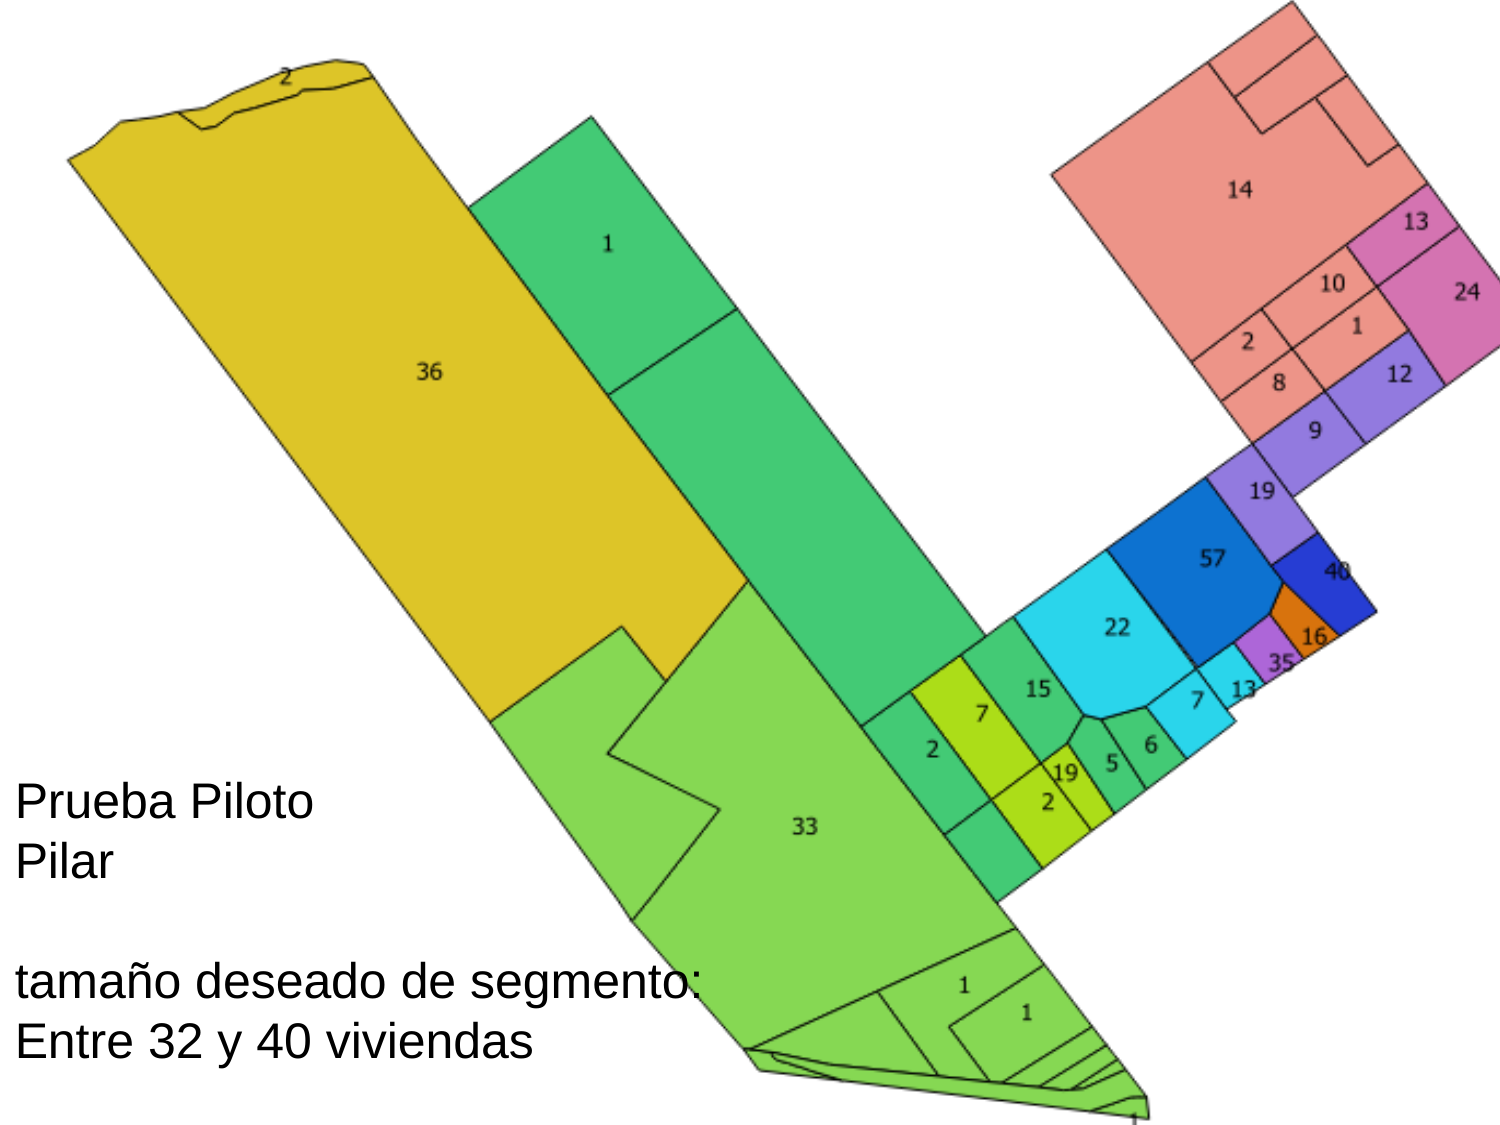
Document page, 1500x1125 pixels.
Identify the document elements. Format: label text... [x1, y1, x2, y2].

text_box Prueba Piloto Pilar tamaño deseado de segmento: Entre 32 y 40 viviendas [0, 760, 1170, 1076]
picture [35, 0, 1500, 1125]
